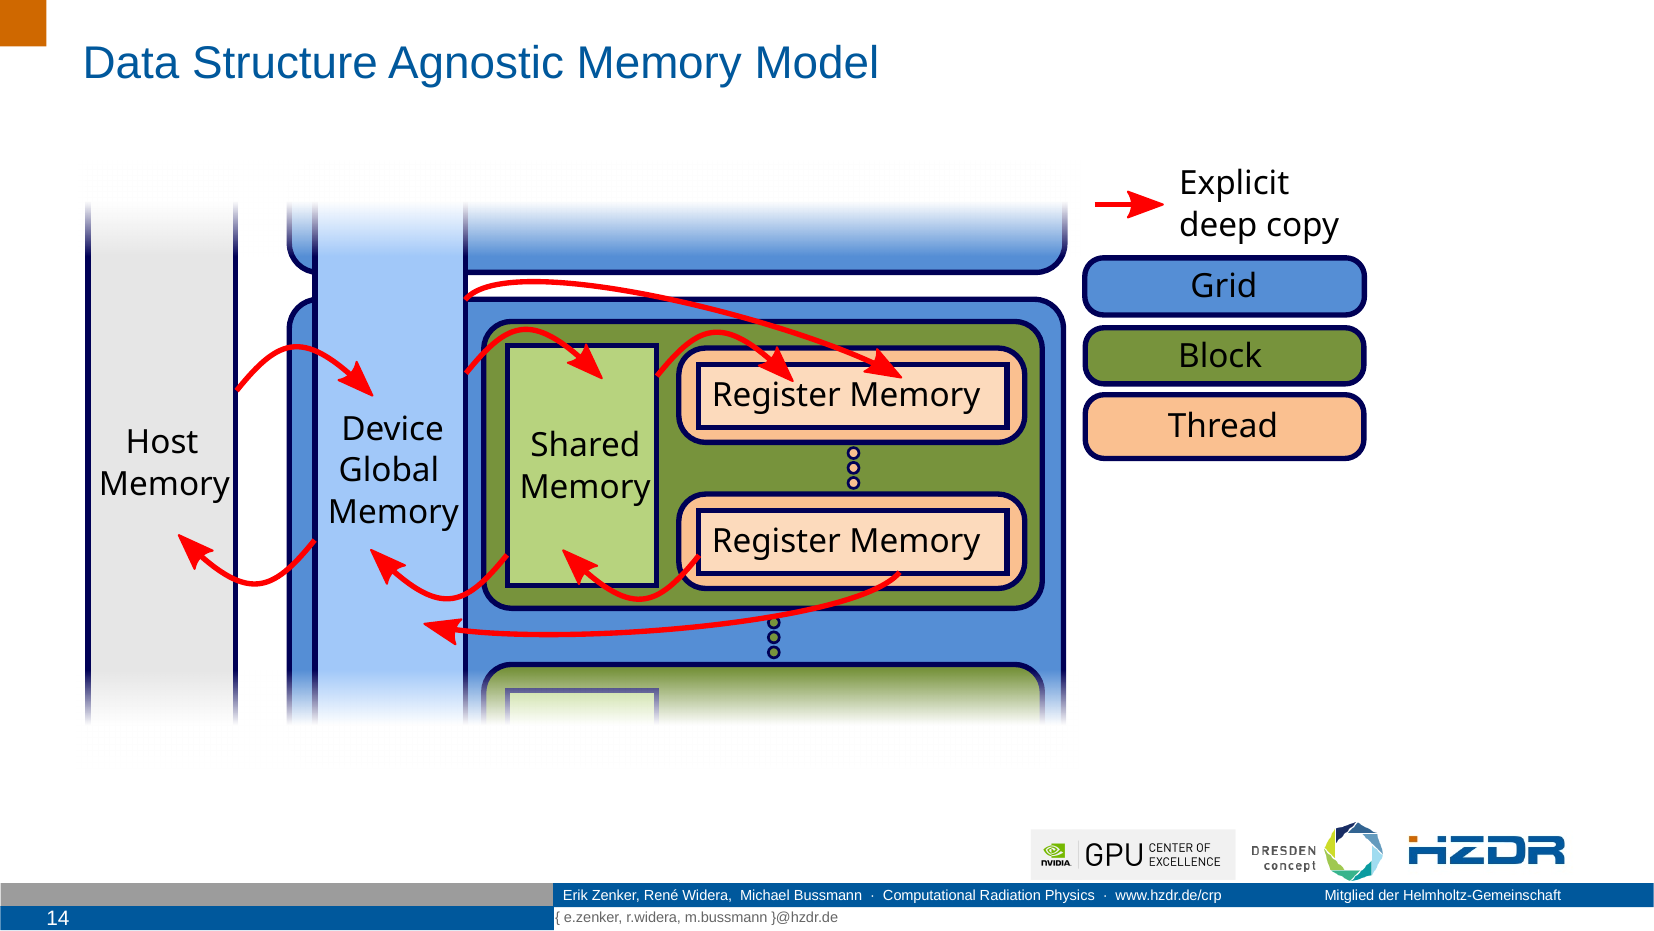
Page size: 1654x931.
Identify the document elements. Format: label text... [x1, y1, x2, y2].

picture [76, 160, 1368, 769]
picture [1252, 822, 1383, 881]
title Data Structure Agnostic Memory Model [82, 37, 1571, 105]
picture [1017, 815, 1249, 894]
picture [1386, 819, 1582, 881]
